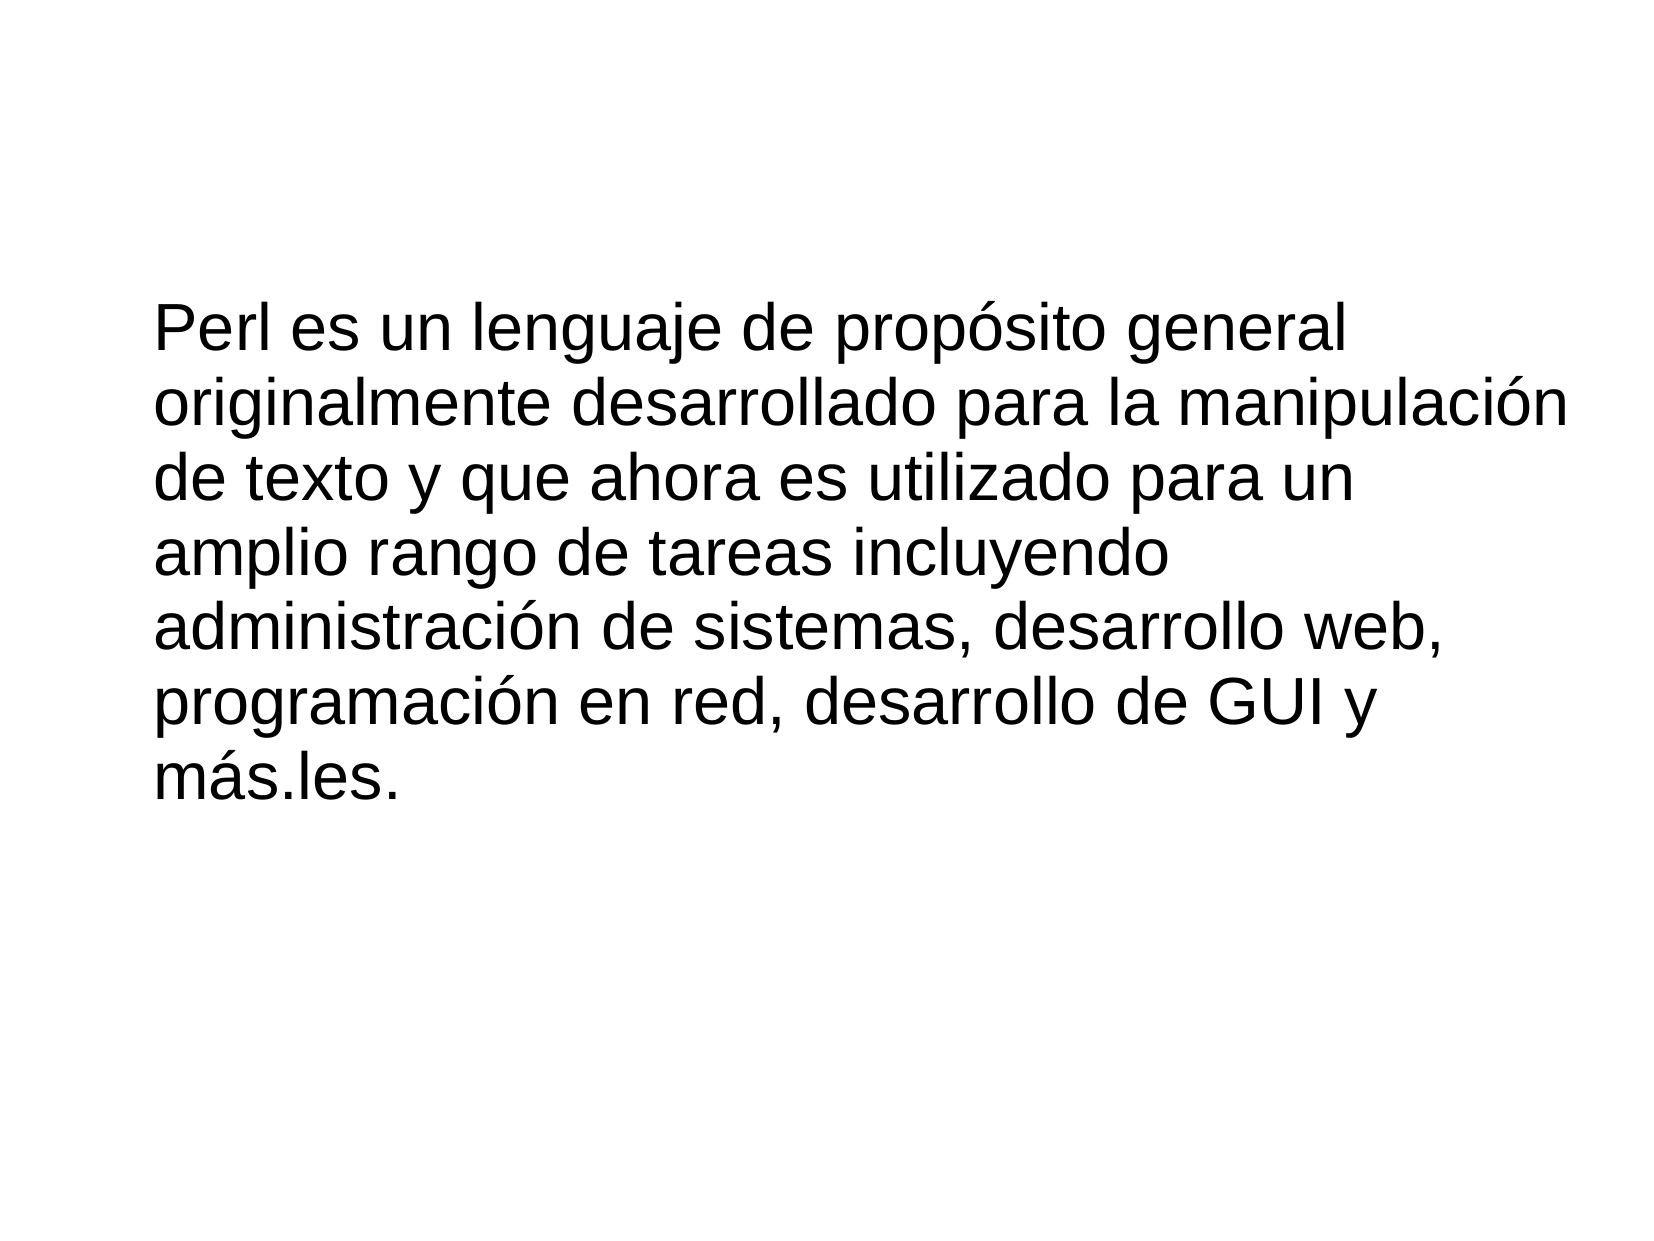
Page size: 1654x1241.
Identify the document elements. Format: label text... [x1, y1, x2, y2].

list Perl es un lenguaje de propósito general originalmente desarrollado para la manipulación de texto y que ahora es utilizado para un amplio rango de tareas incluyendo administración de sistemas, desarrollo web, programación en red, desarrollo de GUI y más.les. [82, 290, 1571, 1010]
